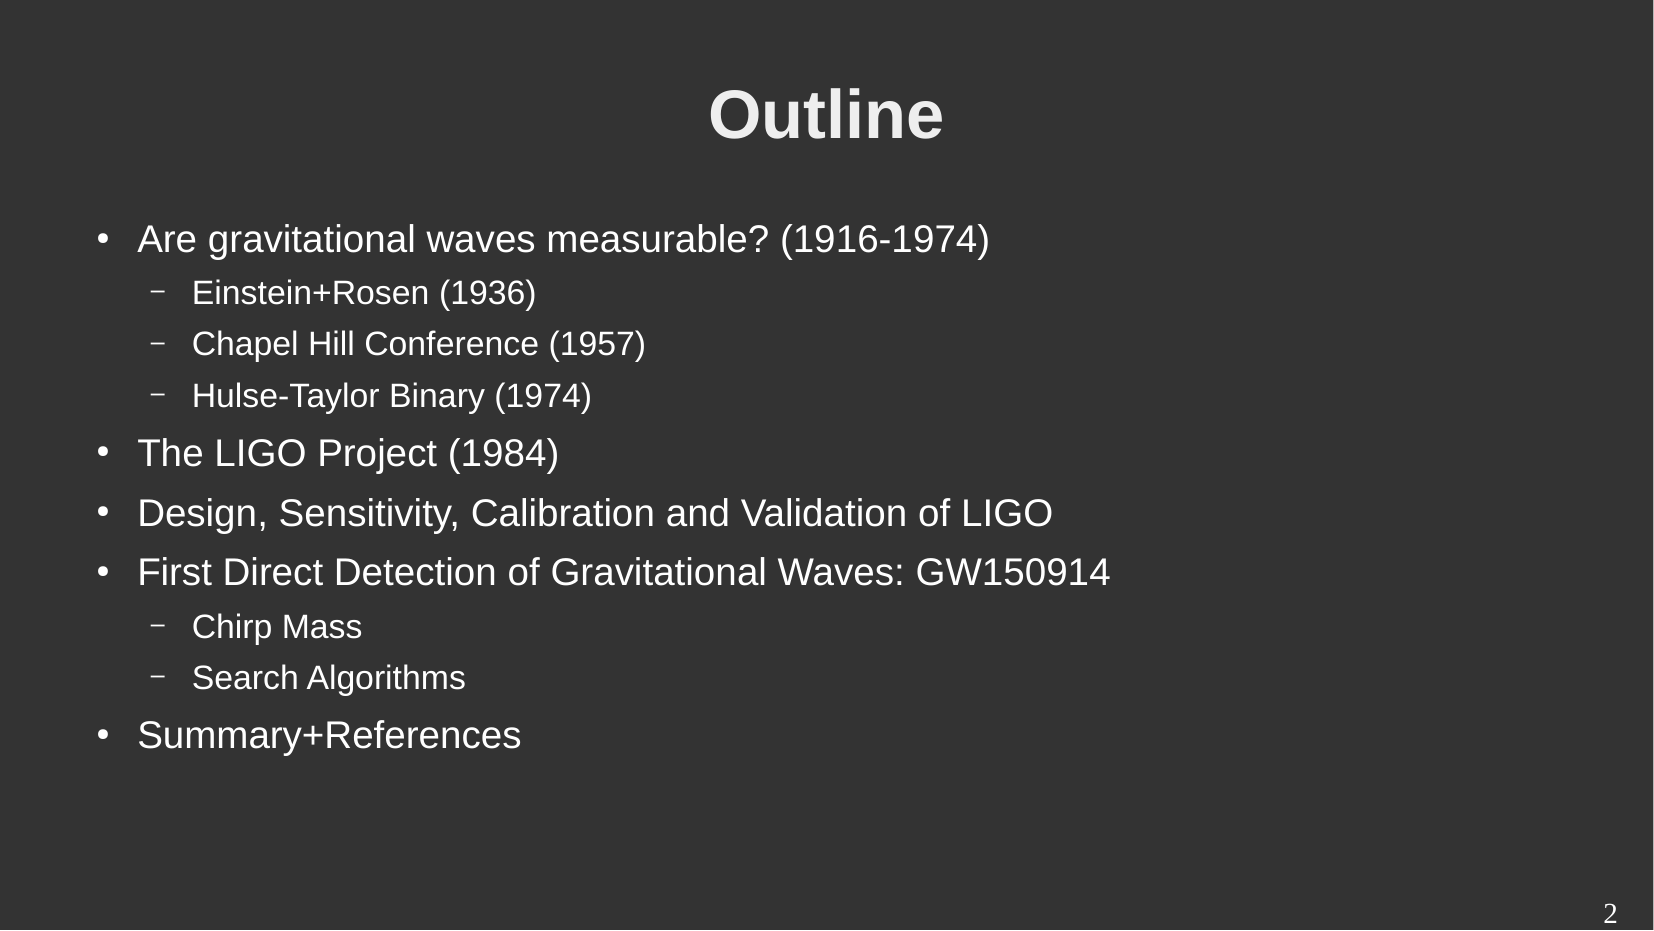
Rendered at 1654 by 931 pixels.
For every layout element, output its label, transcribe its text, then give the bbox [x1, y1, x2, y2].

title Outline [82, 37, 1571, 193]
list Are gravitational waves measurable? (1916-1974) Einstein+Rosen (1936) Chapel Hill Conference (1957) Hulse-Taylor Binary (1974) The LIGO Project (1984) Design, Sensitivity, Calibration and Validation of LIGO First Direct Detection of Gravitational Waves: GW150914 Chirp Mass Search Algorithms Summary+References [82, 217, 1571, 757]
